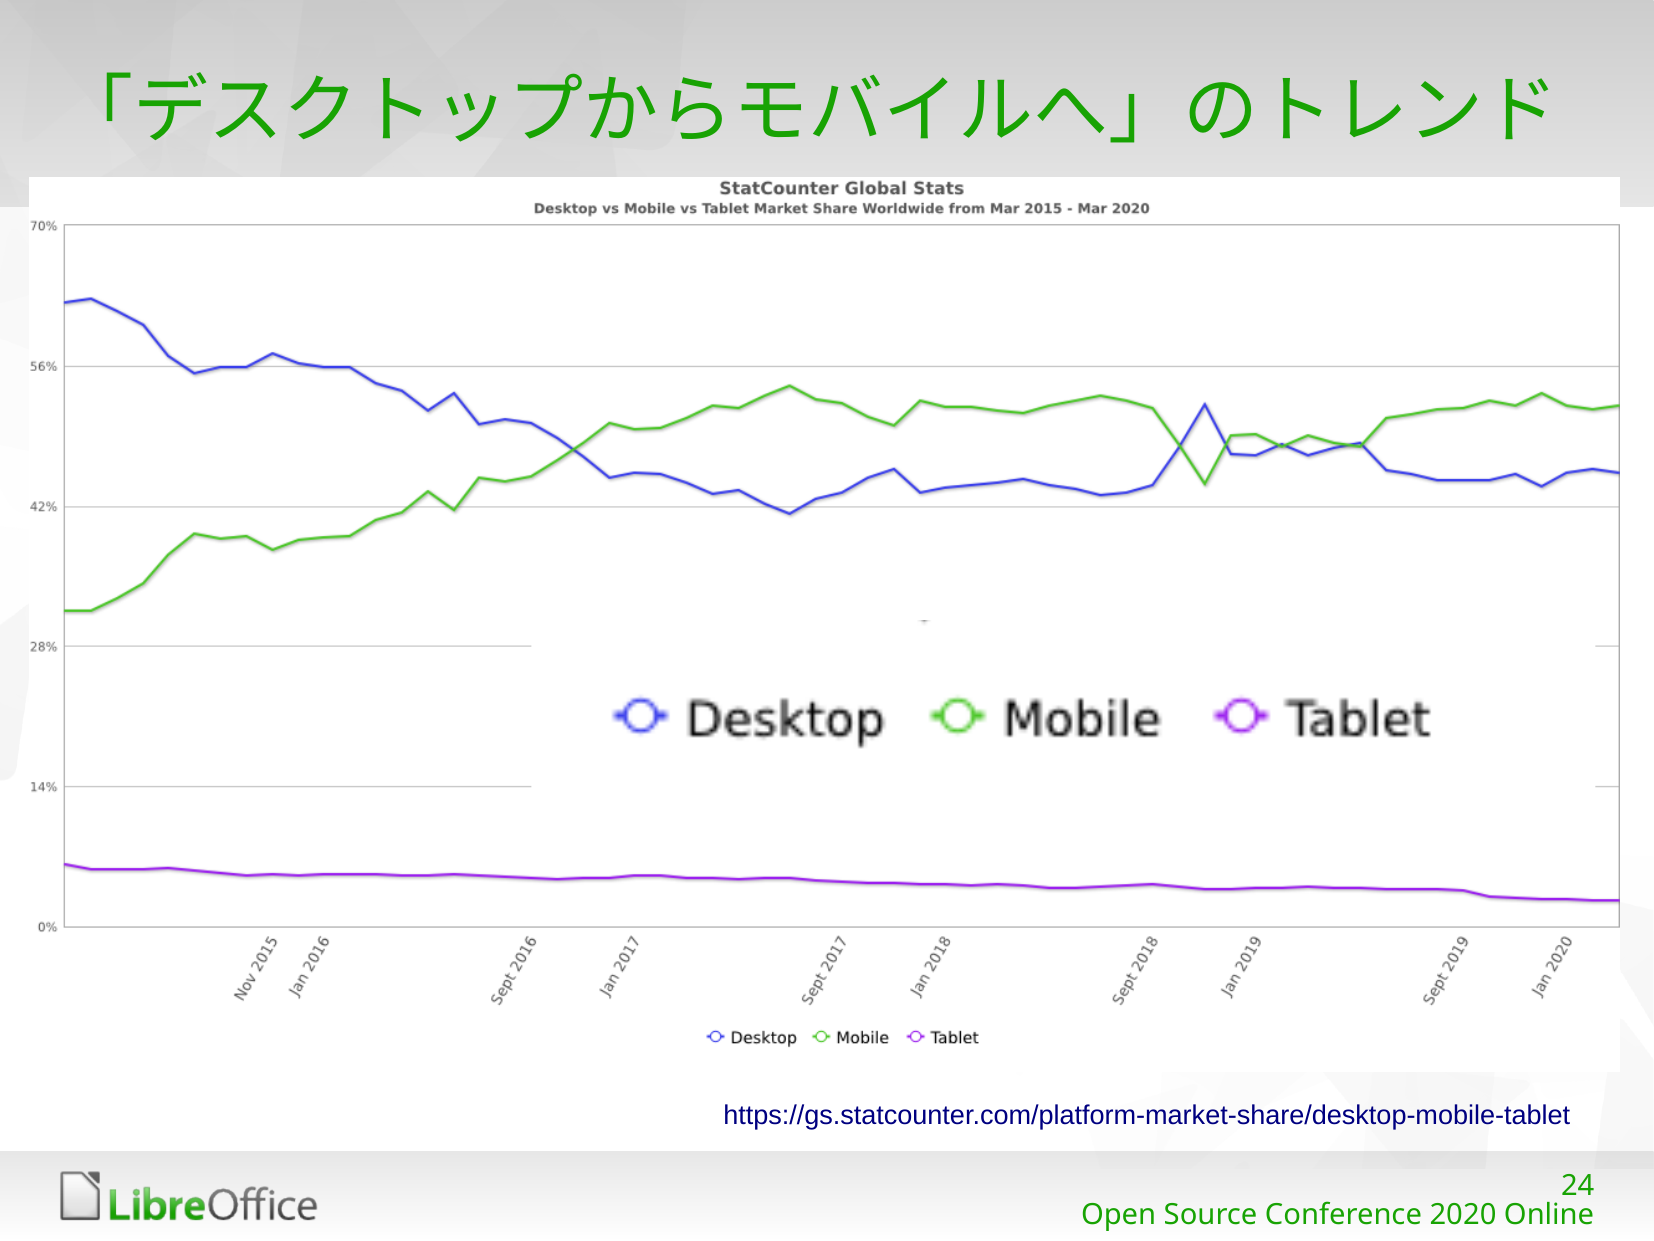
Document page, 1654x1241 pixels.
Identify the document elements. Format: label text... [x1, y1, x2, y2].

title 「デスクトップからモバイルへ」のトレンド [59, 29, 1595, 177]
picture [0, 0, 1654, 1169]
picture [41, 1152, 337, 1240]
text_box https://gs.statcounter.com/platform-market-share/desktop-mobile-tablet [708, 1092, 1625, 1152]
